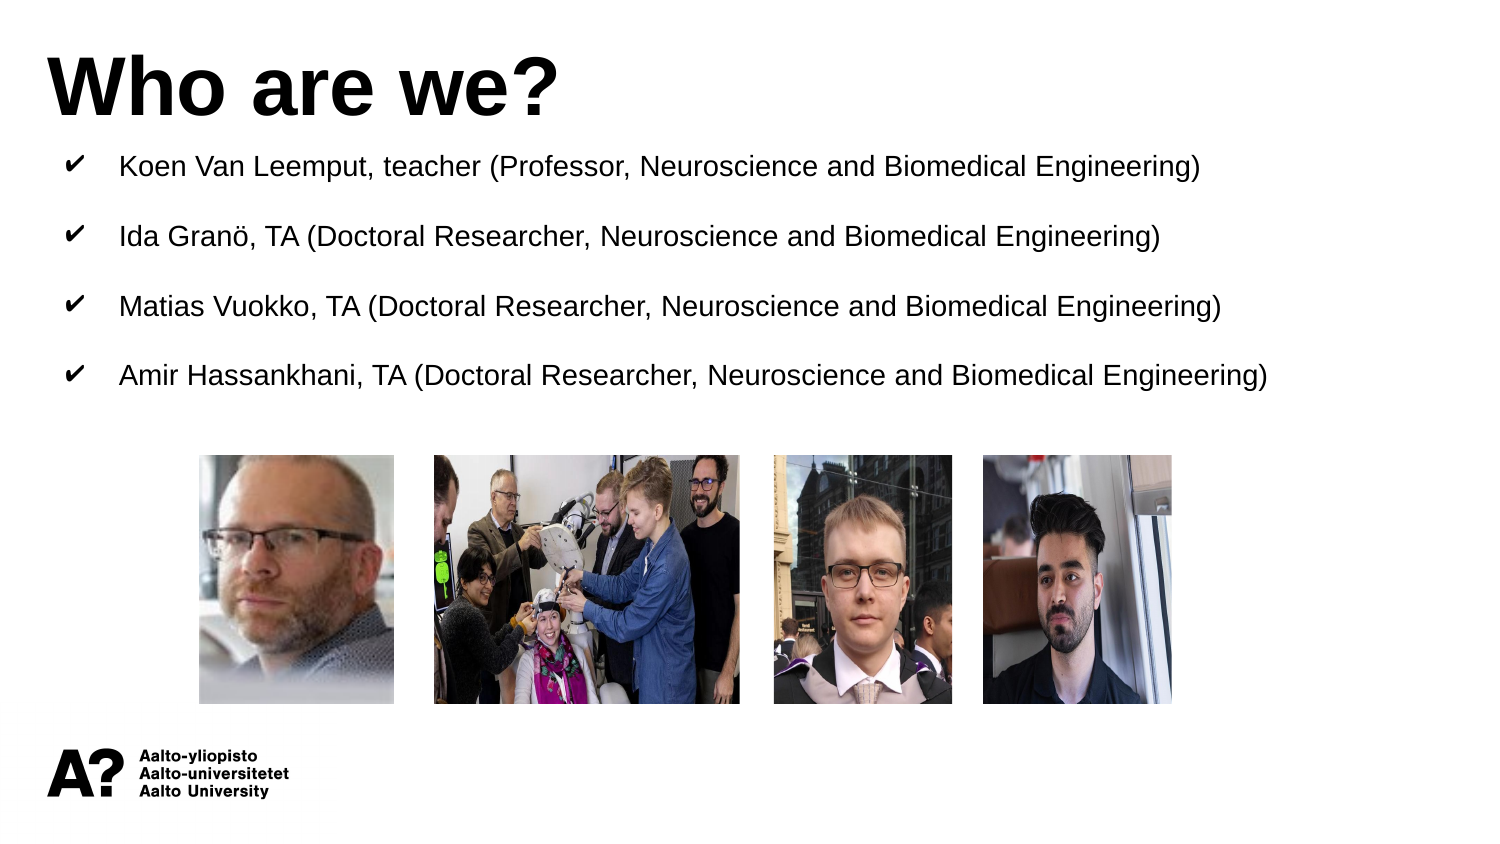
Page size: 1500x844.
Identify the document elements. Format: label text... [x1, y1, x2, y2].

list Koen Van Leemput, teacher (Professor, Neuroscience and Biomedical Engineering) Ida Granö, TA (Doctoral Researcher, Neuroscience and Biomedical Engineering) Matias Vuokko, TA (Doctoral Researcher, Neuroscience and Biomedical Engineering) Amir Hassankhani, TA (Doctoral Researcher, Neuroscience and Biomedical Engineering) [47, 146, 1375, 271]
list Who are we? [47, 32, 1442, 197]
picture [983, 455, 1172, 704]
picture [0, 455, 394, 844]
picture [434, 455, 740, 704]
picture [773, 455, 953, 704]
